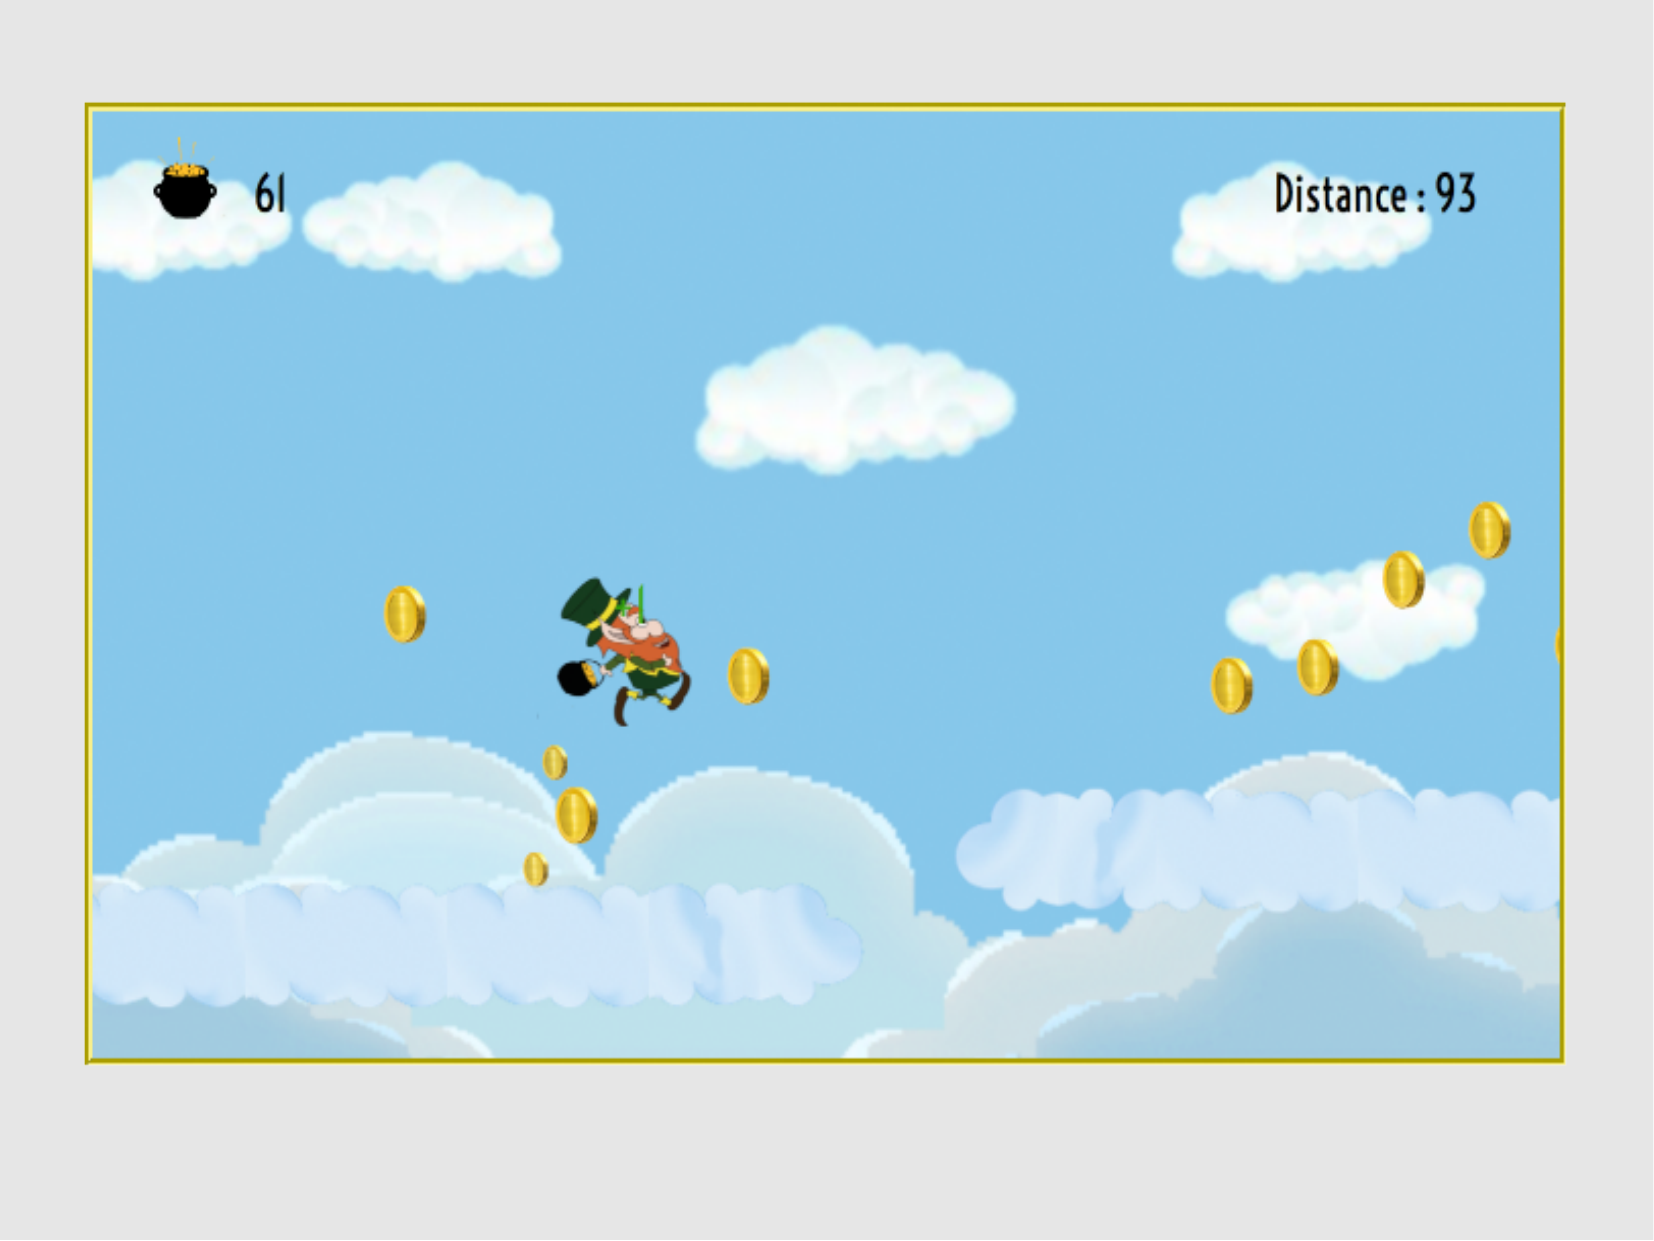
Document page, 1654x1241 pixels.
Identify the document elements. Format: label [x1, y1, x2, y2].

picture [40, 70, 1595, 1087]
